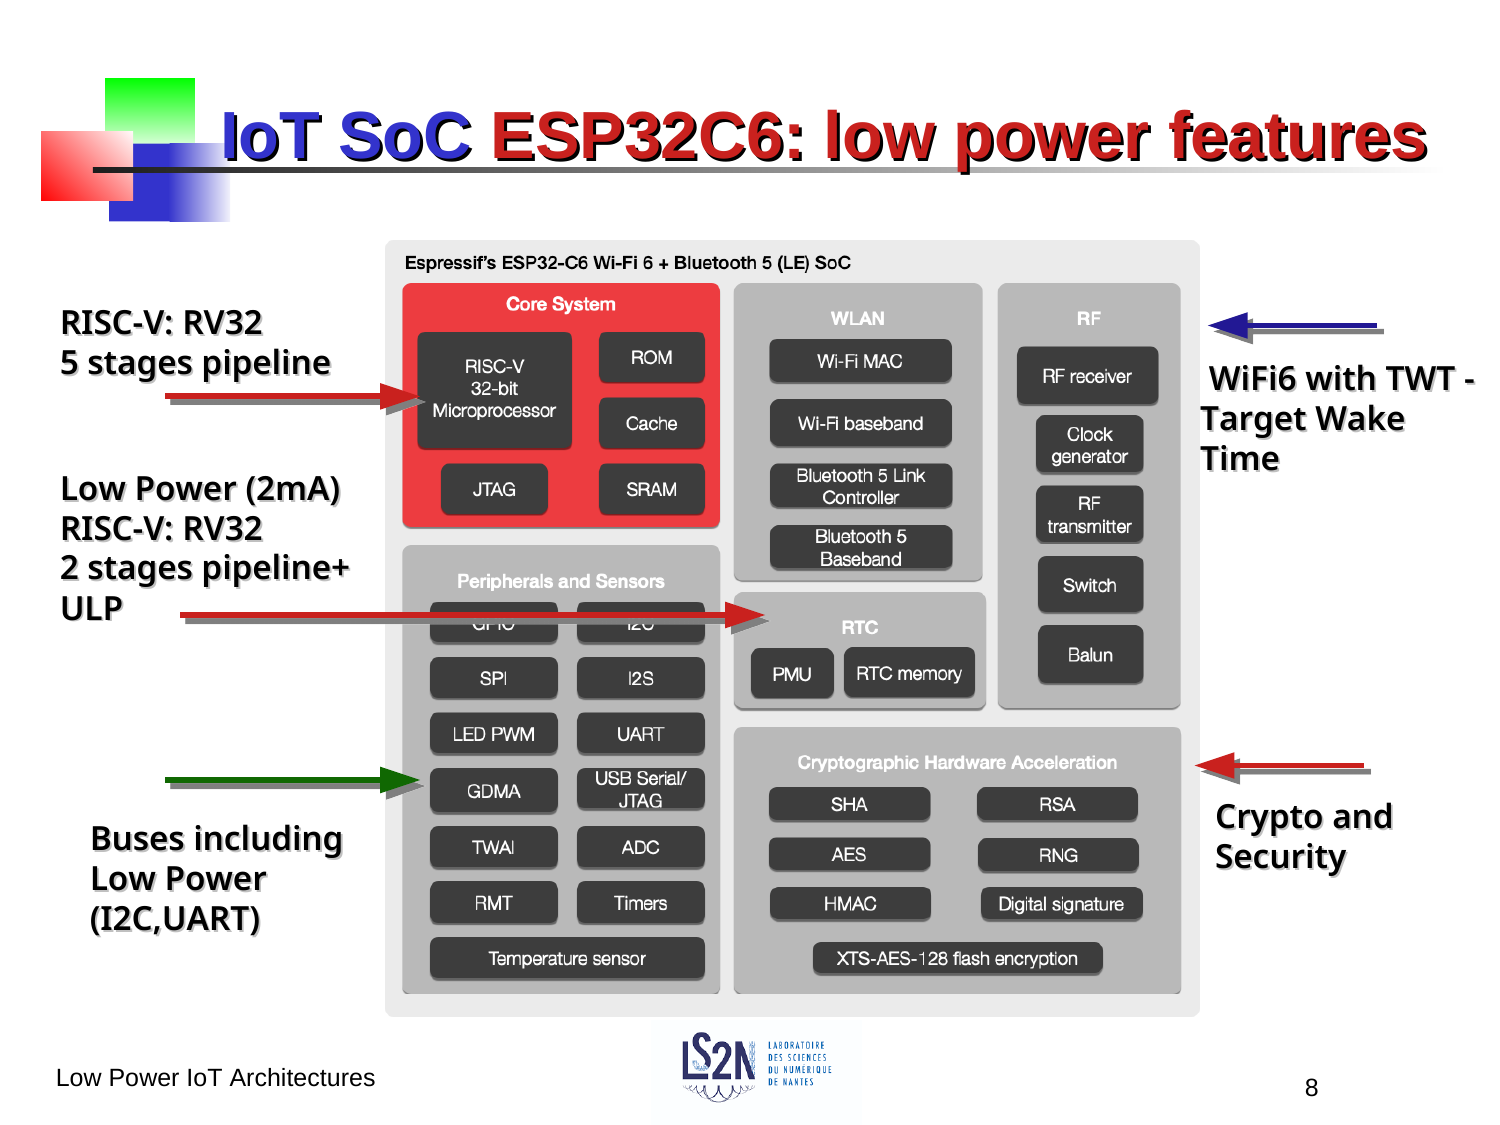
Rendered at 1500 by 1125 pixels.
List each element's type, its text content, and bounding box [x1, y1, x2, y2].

text_box Low Power (2mA) RISC-V: RV32 2 stages pipeline+ ULP [45, 459, 406, 635]
title IoT SoC ESP32C6: low power features [134, 84, 1474, 180]
text_box RISC-V: RV32 5 stages pipeline [45, 293, 406, 399]
text_box Buses including Low Power (I2C,UART) [75, 810, 376, 946]
text_box WiFi6 with TWT - Target Wake Time [1185, 350, 1500, 530]
text_box Crypto and Security [1200, 787, 1456, 883]
picture [381, 237, 1202, 1125]
